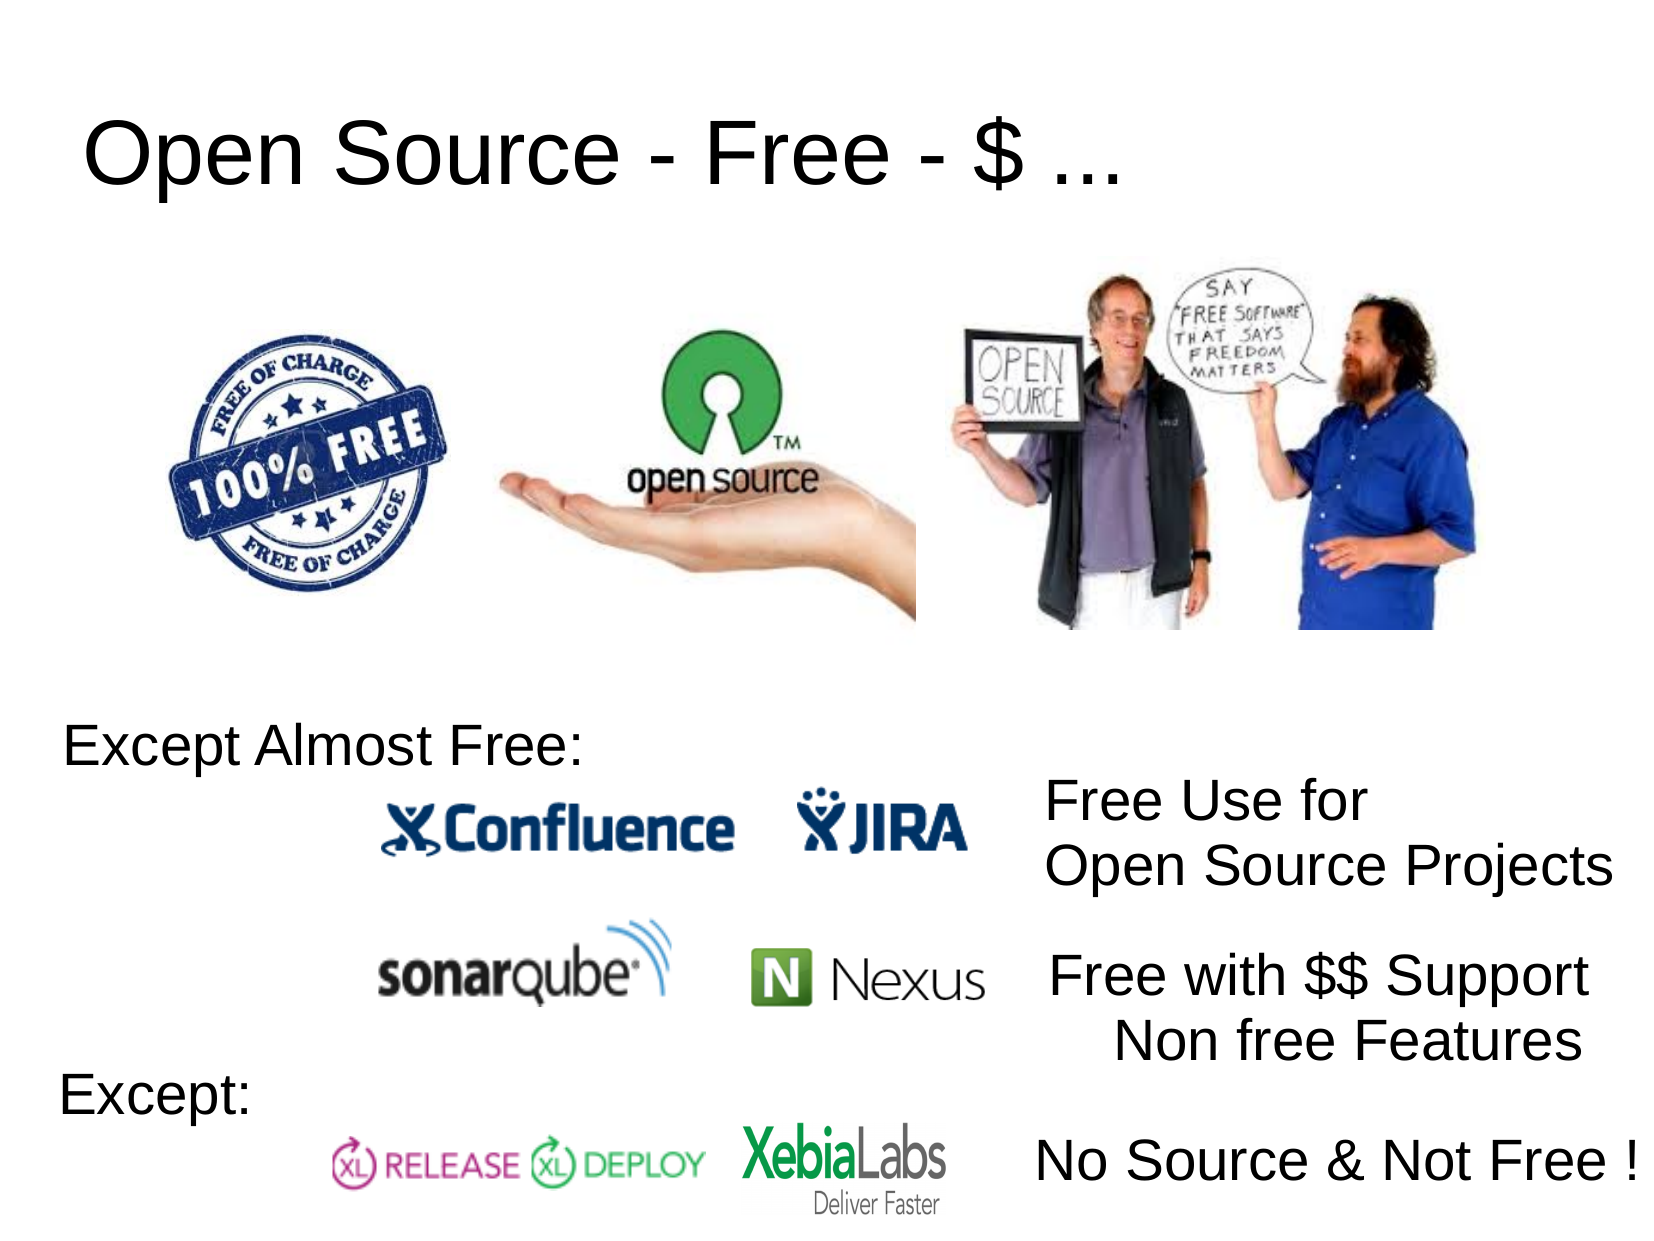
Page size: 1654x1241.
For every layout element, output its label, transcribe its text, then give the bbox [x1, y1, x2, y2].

text_box Free with $$ Support Non free Features [1033, 935, 1606, 1081]
picture [375, 916, 676, 1007]
picture [528, 1133, 706, 1191]
picture [465, 284, 916, 652]
text_box Except: [43, 1053, 268, 1134]
text_box Except Almost Free: [48, 705, 601, 785]
picture [945, 256, 1486, 631]
text_box Free Use for Open Source Projects [1029, 760, 1631, 905]
picture [381, 782, 738, 865]
picture [750, 946, 986, 1008]
picture [741, 1122, 946, 1216]
text_box No Source & Not Free ! [1020, 1120, 1654, 1201]
picture [329, 1136, 525, 1194]
picture [165, 329, 451, 601]
picture [797, 782, 971, 865]
title Open Source - Free - $ ... [82, 49, 1571, 257]
